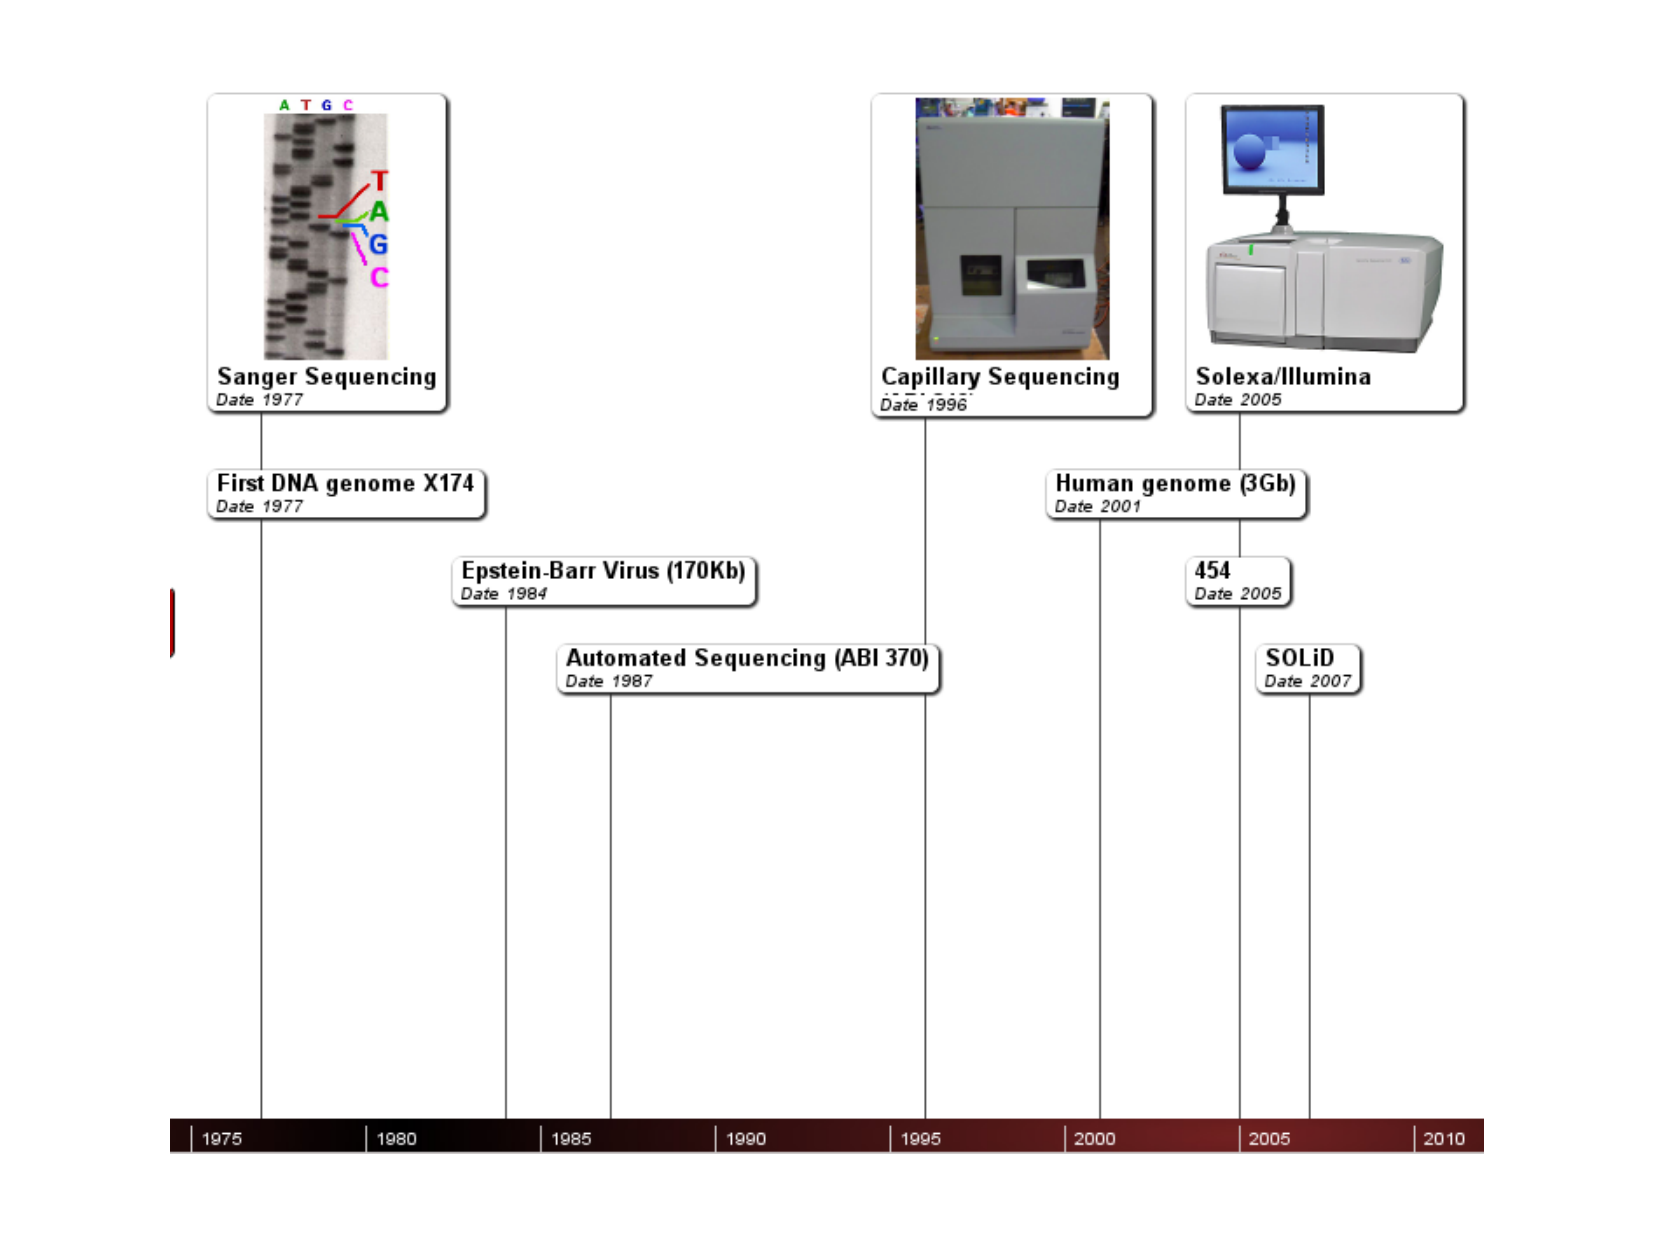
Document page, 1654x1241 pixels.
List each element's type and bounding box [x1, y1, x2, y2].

picture [170, 86, 1484, 1154]
